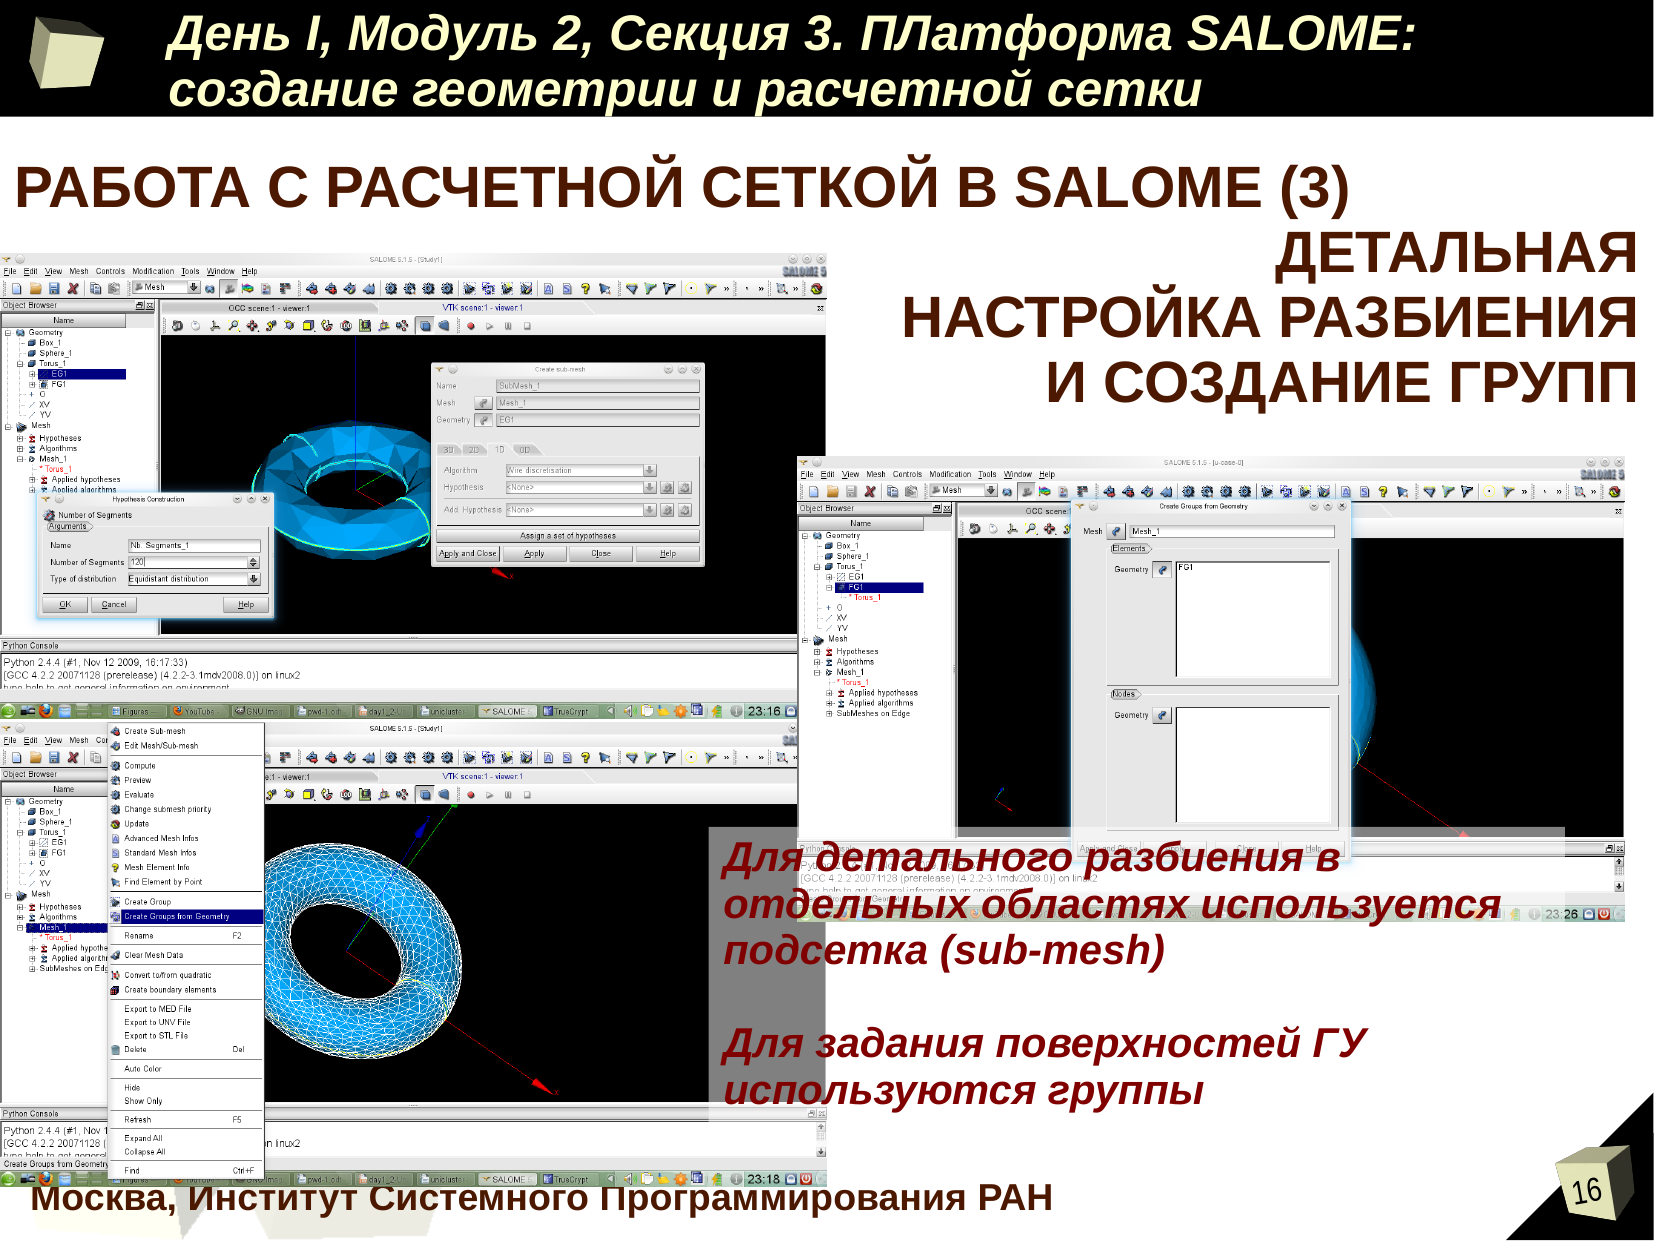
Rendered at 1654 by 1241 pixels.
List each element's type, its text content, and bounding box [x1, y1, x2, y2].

picture [0, 253, 1625, 1241]
text_box РАБОТА С РАСЧЕТНОЙ СЕТКОЙ В SALOME (3) ДЕТАЛЬНАЯ НАСТРОЙКА РАЗБИЕНИЯ И СОЗДАНИЕ ГРУПП [0, 147, 1654, 423]
text_box Для детального разбиения в отдельных областях используется подсетка (sub-mesh) Для задания поверхностей ГУ используются группы [708, 826, 1565, 1152]
picture [464, 1193, 472, 1198]
